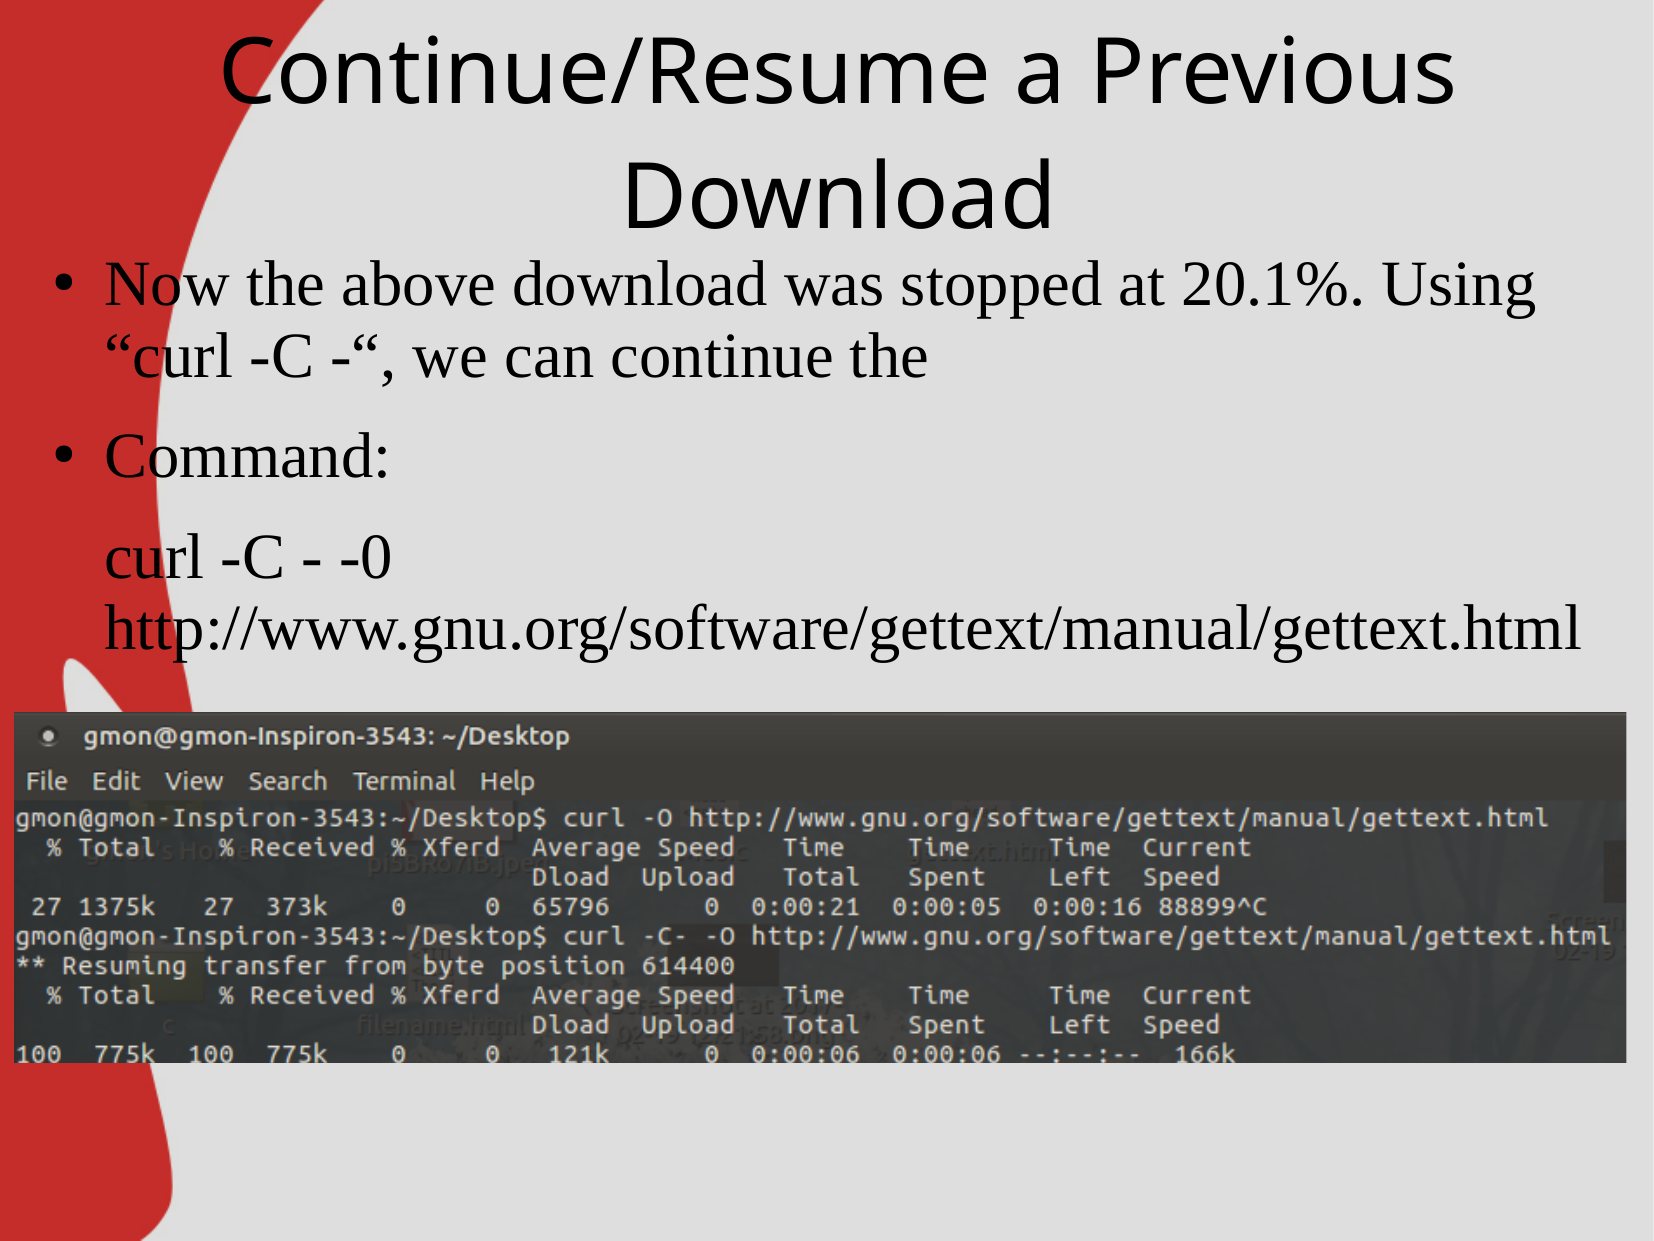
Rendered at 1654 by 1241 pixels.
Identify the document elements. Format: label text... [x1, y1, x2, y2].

picture [0, 0, 1654, 1241]
list Now the above download was stopped at 20.1%. Using “curl -C -“, we can continue the Command: curl -C - -0 http://www.gnu.org/software/gettext/manual/gettext.html [35, 248, 1595, 674]
title Continue/Resume a Previous Download [59, 12, 1619, 249]
